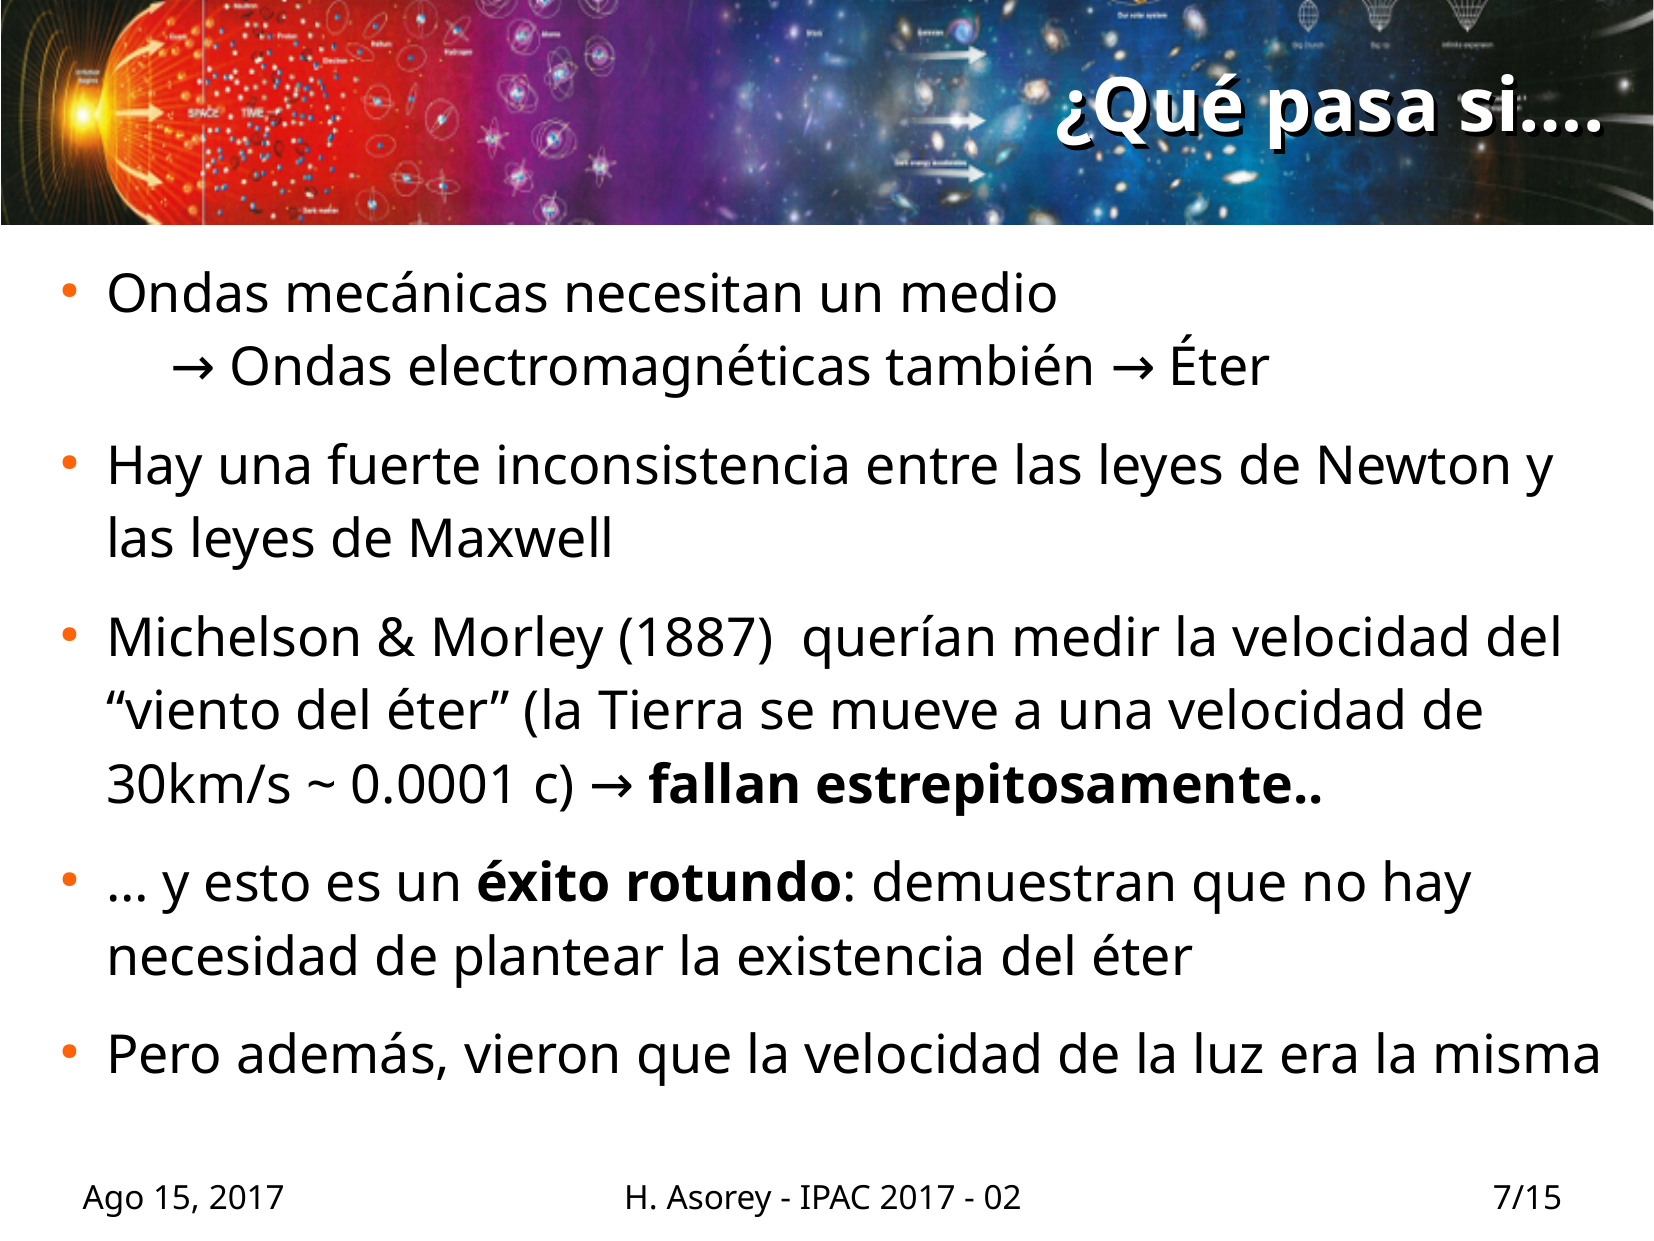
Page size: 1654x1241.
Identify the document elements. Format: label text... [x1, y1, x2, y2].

picture [1, 0, 1654, 225]
list Ondas mecánicas necesitan un medio → Ondas electromagnéticas también → Éter Hay una fuerte inconsistencia entre las leyes de Newton y las leyes de Maxwell Michelson & Morley (1887) querían medir la velocidad del “viento del éter” (la Tierra se mueve a una velocidad de 30km/s ~ 0.0001 c) → fallan estrepitosamente.. … y esto es un éxito rotundo: demuestran que no hay necesidad de plantear la existencia del éter Pero además, vieron que la velocidad de la luz era la misma [45, 255, 1606, 1156]
title ¿Qué pasa si…. [45, 15, 1606, 191]
